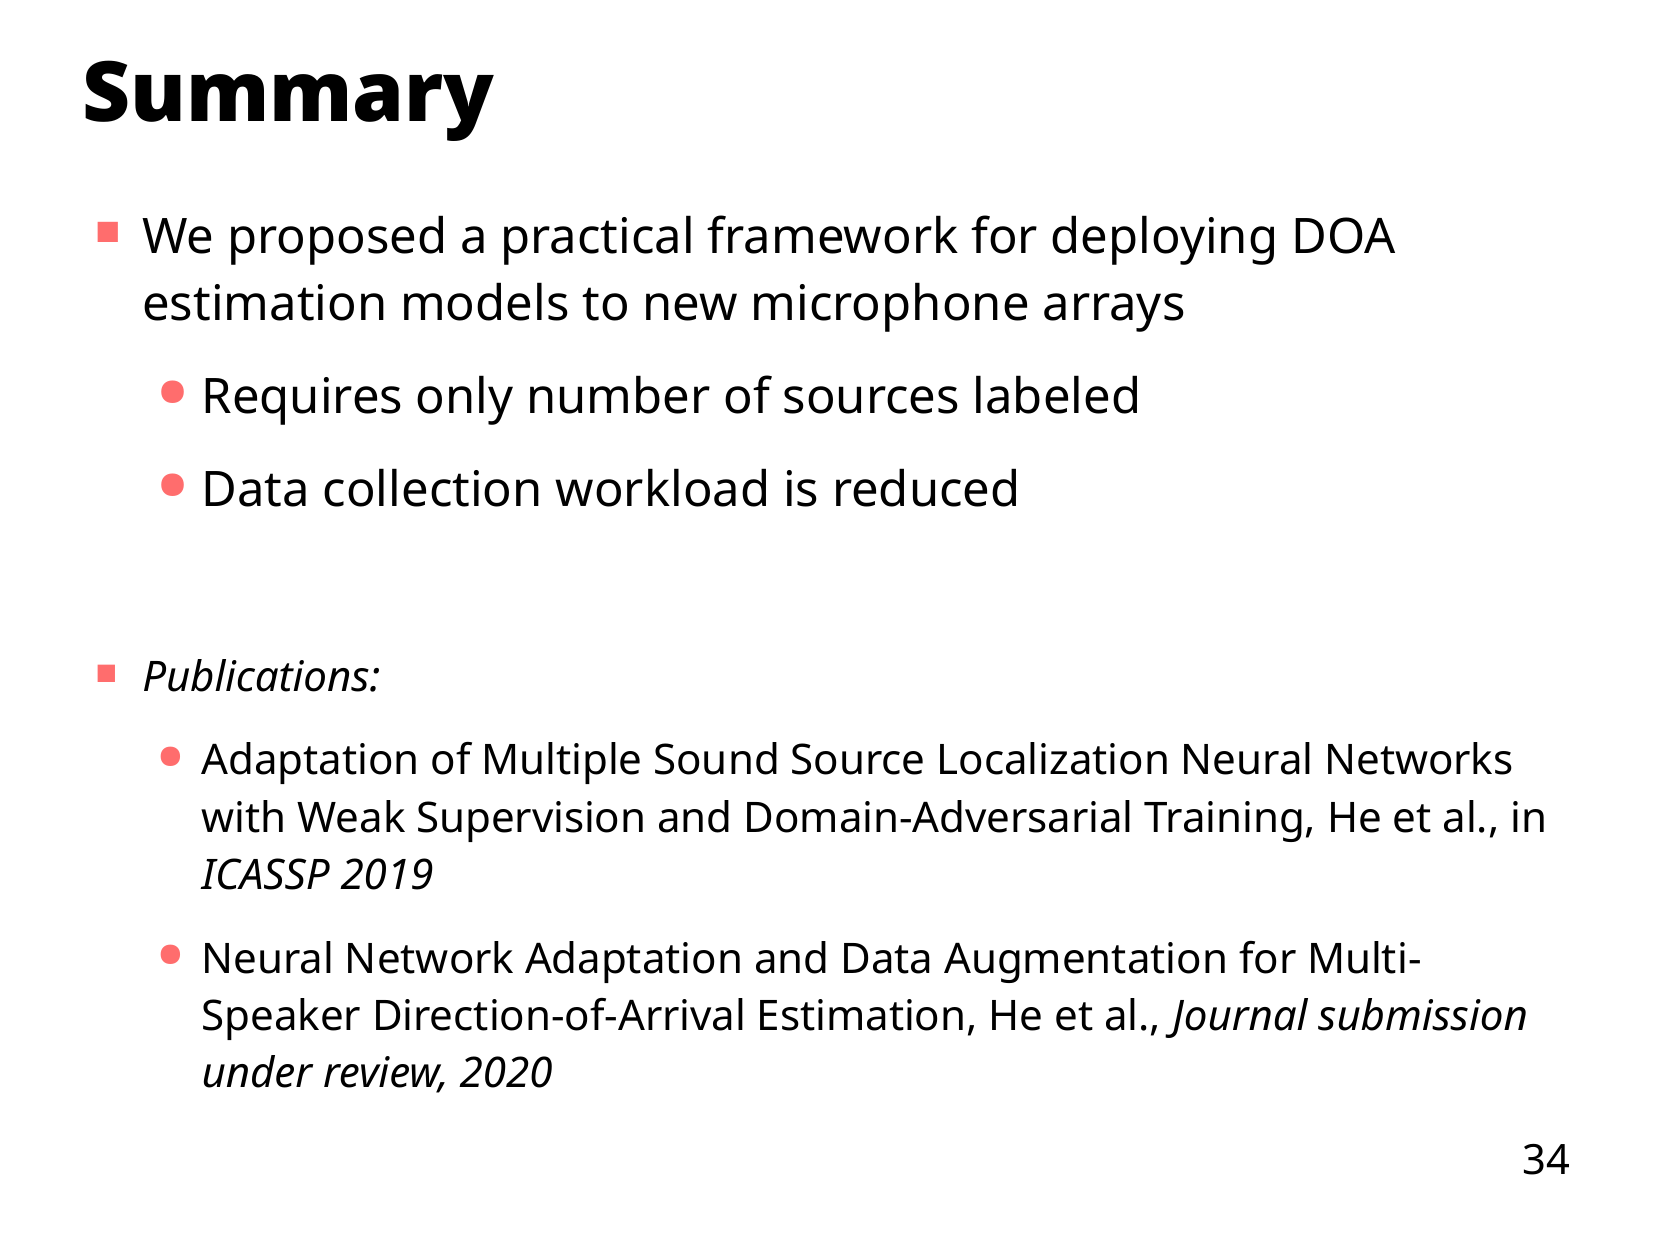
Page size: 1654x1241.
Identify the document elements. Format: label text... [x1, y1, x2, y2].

title Summary [82, 37, 1571, 143]
list We proposed a practical framework for deploying DOA estimation models to new microphone arrays Requires only number of sources labeled Data collection workload is reduced Publications: Adaptation of Multiple Sound Source Localization Neural Networks with Weak Supervision and Domain-Adversarial Training, He et al., in ICASSP 2019 Neural Network Adaptation and Data Augmentation for Multi-Speaker Direction-of-Arrival Estimation, He et al., Journal submission under review, 2020 [82, 200, 1571, 1111]
